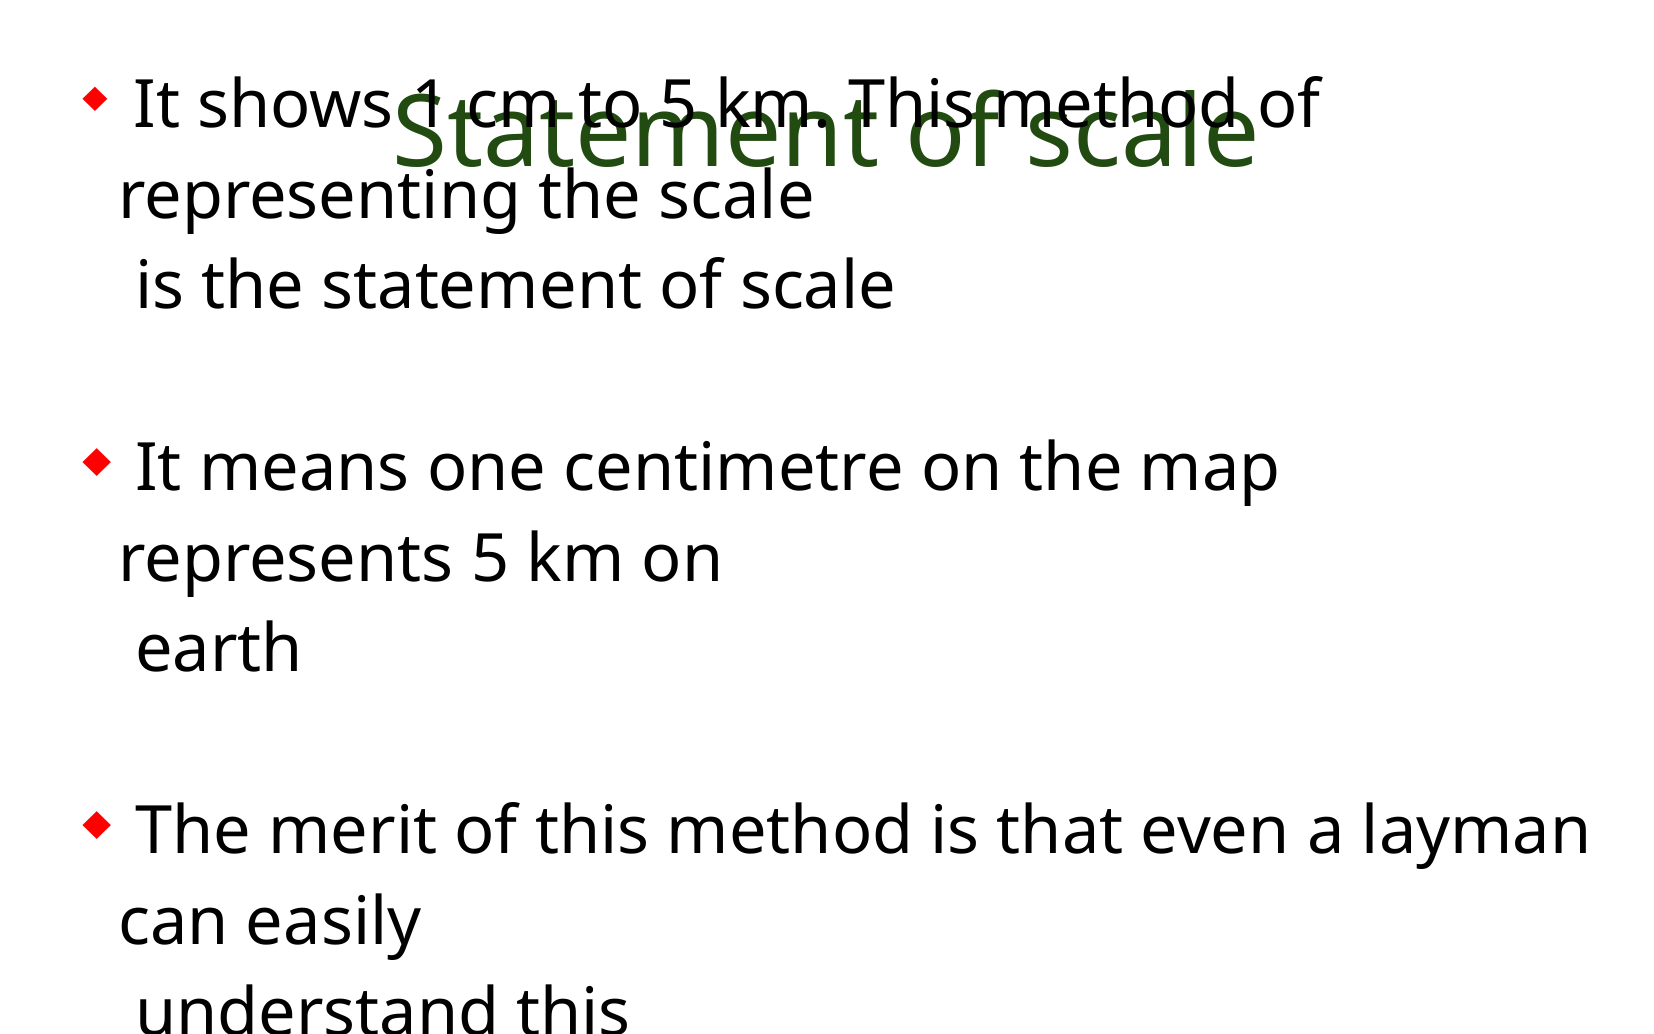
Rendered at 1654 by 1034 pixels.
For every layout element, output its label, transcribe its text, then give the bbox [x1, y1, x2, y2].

subtitle It shows 1 cm to 5 km. This method of representing the scale is the statement of scale It means one centimetre on the map represents 5 km on earth‍ The merit of this method is that even a layman can easily understand this [82, 142, 1595, 968]
title Statement of scale [82, 41, 1571, 142]
